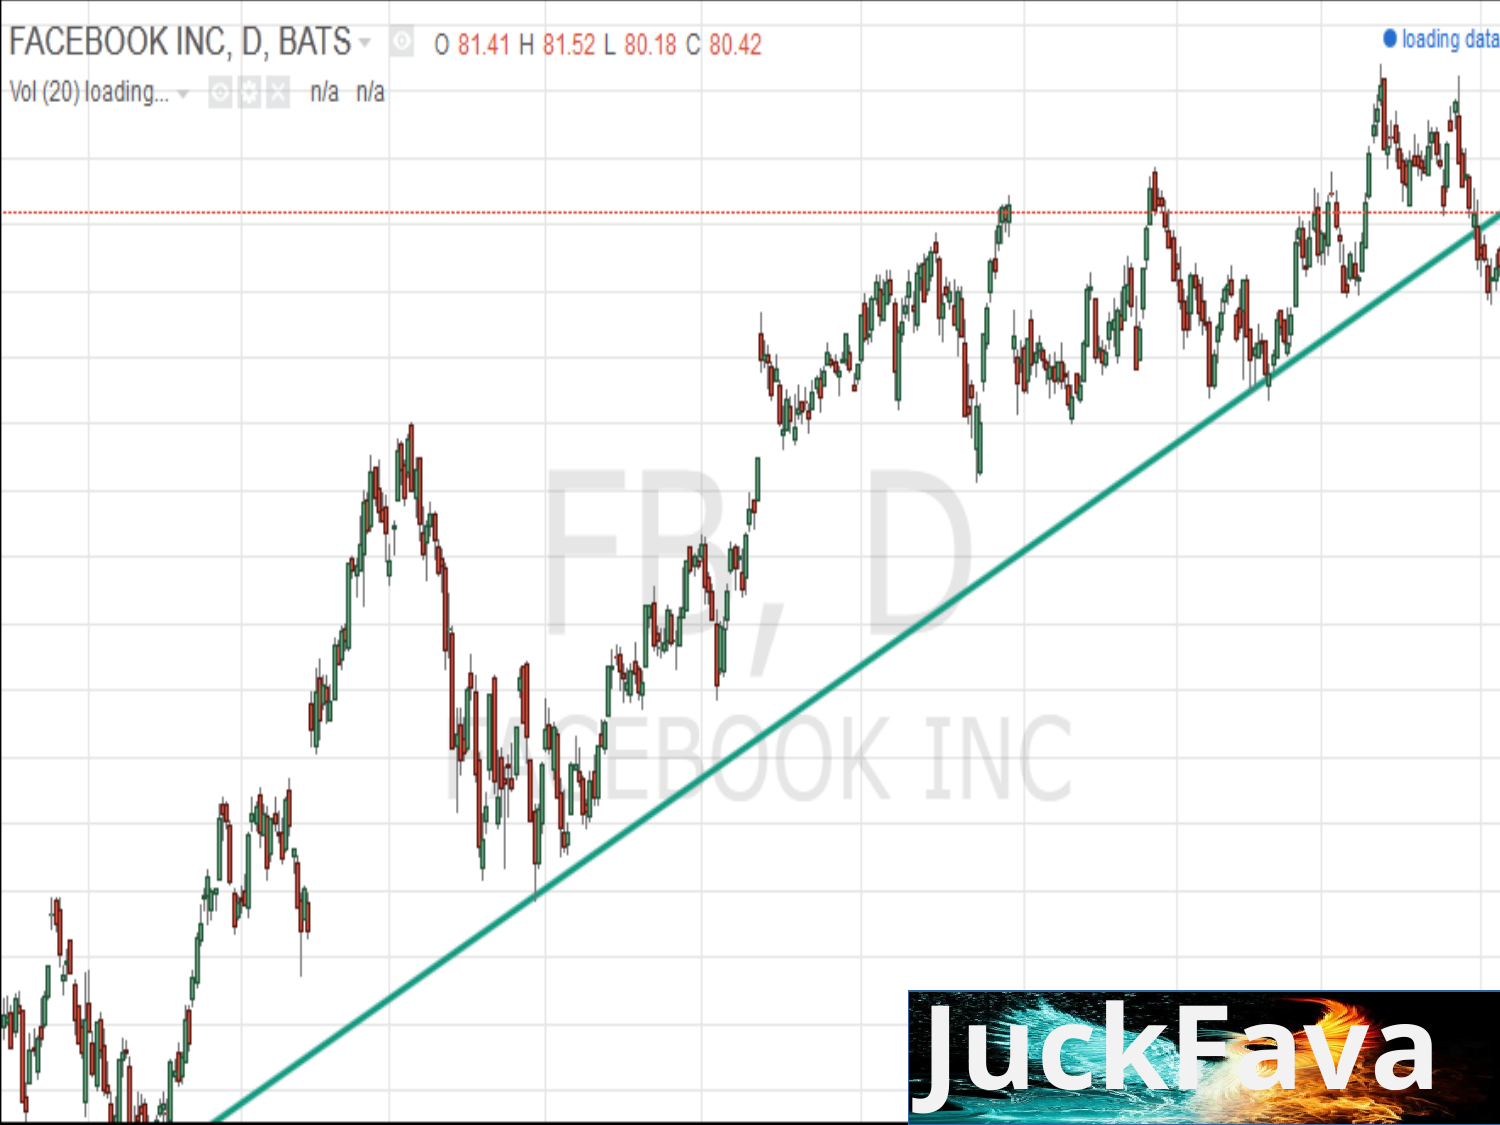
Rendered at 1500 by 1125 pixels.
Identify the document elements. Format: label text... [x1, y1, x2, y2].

picture [0, 0, 1500, 1125]
text_box JuckFava [908, 966, 1500, 1125]
